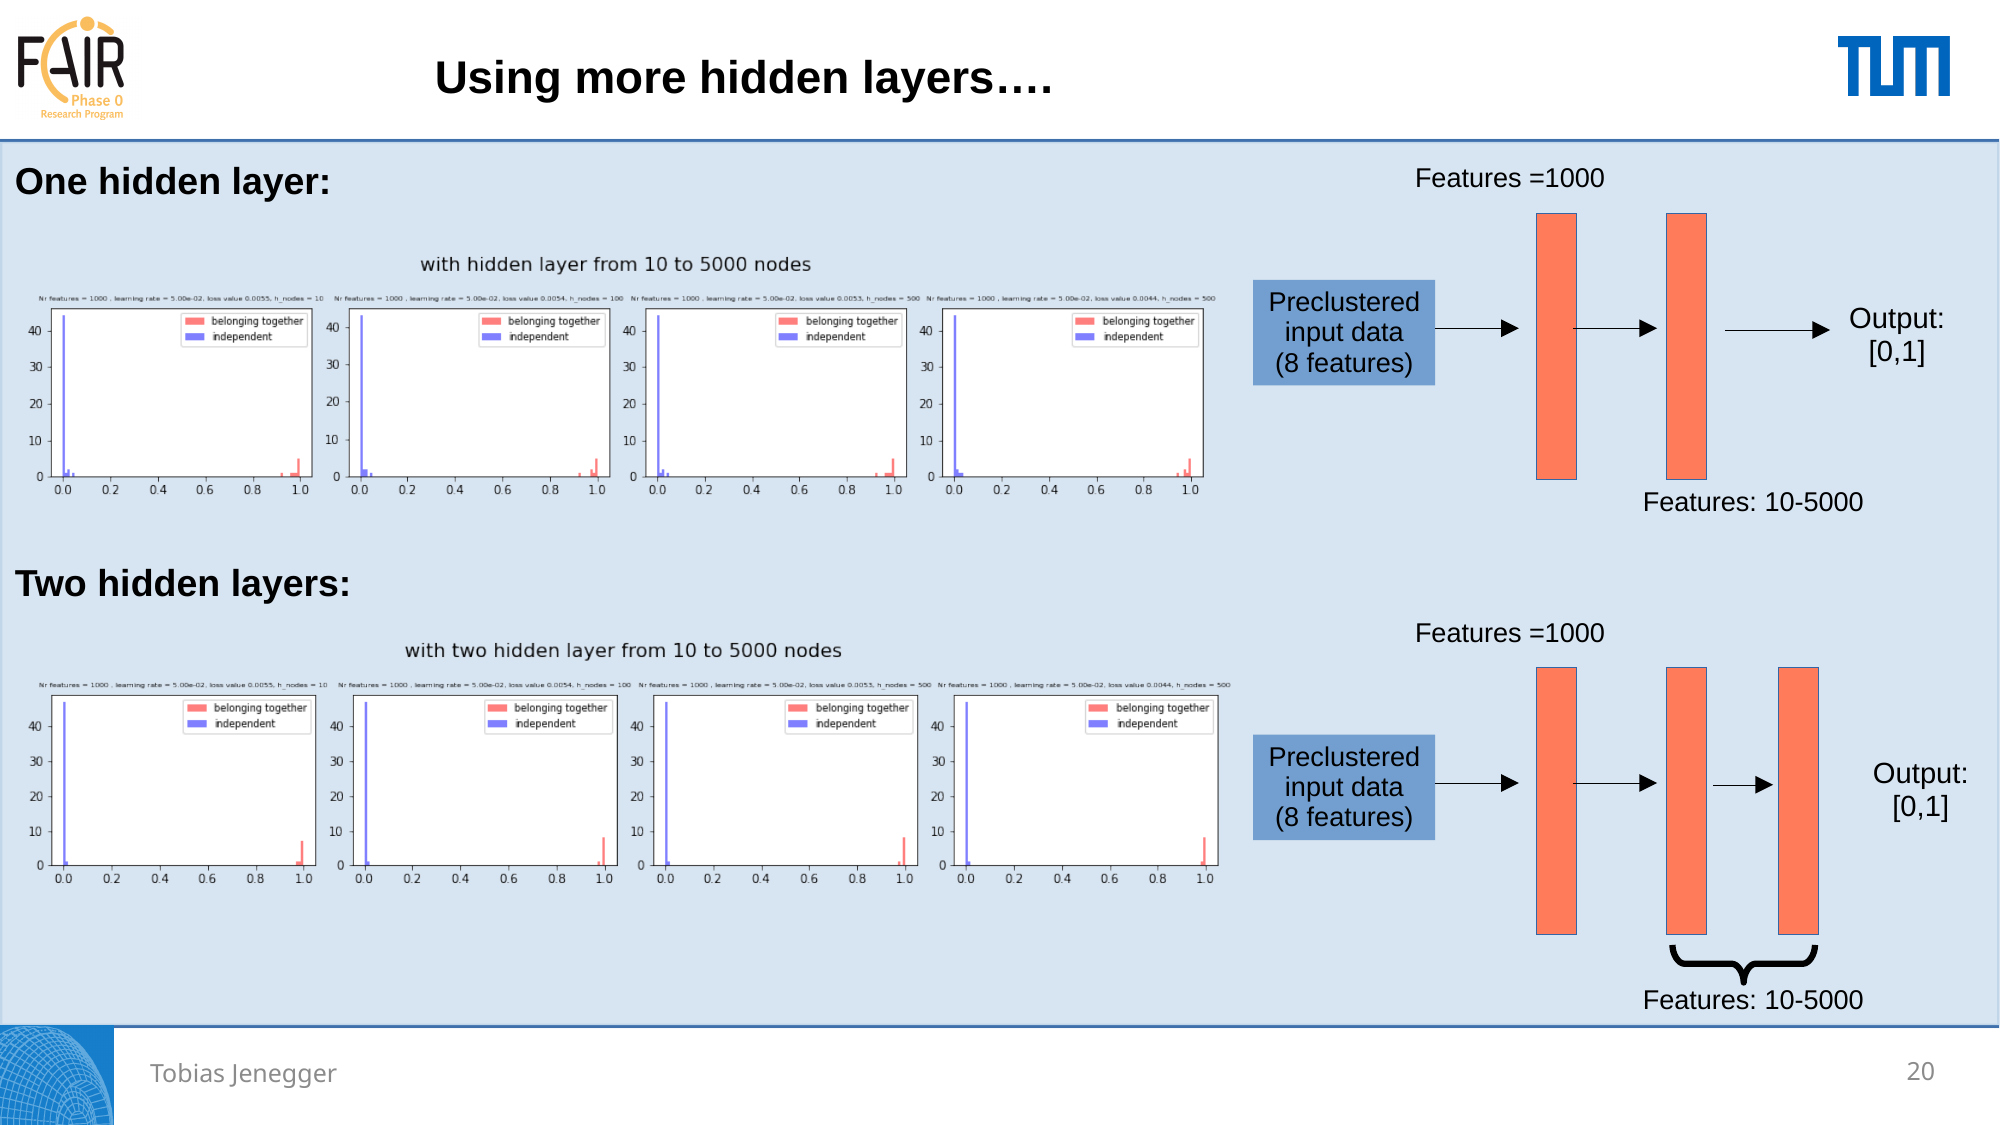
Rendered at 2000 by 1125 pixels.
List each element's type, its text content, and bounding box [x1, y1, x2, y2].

text_box One hidden layer: [0, 153, 1261, 211]
text_box Preclustered input data (8 features) [1253, 279, 1436, 386]
text_box Preclustered input data (8 features) [1253, 734, 1436, 841]
picture [15, 638, 1231, 899]
text_box Output: [0,1] [1845, 749, 1997, 831]
picture [0, 1025, 114, 1125]
text_box [1536, 225, 1577, 480]
text_box [1666, 213, 1707, 479]
text_box Using more hidden layers…. [420, 45, 1591, 112]
text_box Features: 10-5000 [1628, 479, 1914, 526]
picture [1838, 36, 1950, 96]
text_box [1778, 667, 1819, 935]
text_box Features =1000 [1358, 155, 1662, 225]
text_box Features =1000 [1358, 610, 1662, 680]
picture [15, 15, 142, 120]
text_box [1536, 680, 1577, 935]
picture [15, 252, 1216, 511]
text_box Output: [0,1] [1821, 295, 1974, 376]
text_box Features: 10-5000 [1628, 977, 1914, 1023]
text_box Two hidden layers: [0, 554, 1261, 612]
text_box [1666, 667, 1707, 935]
